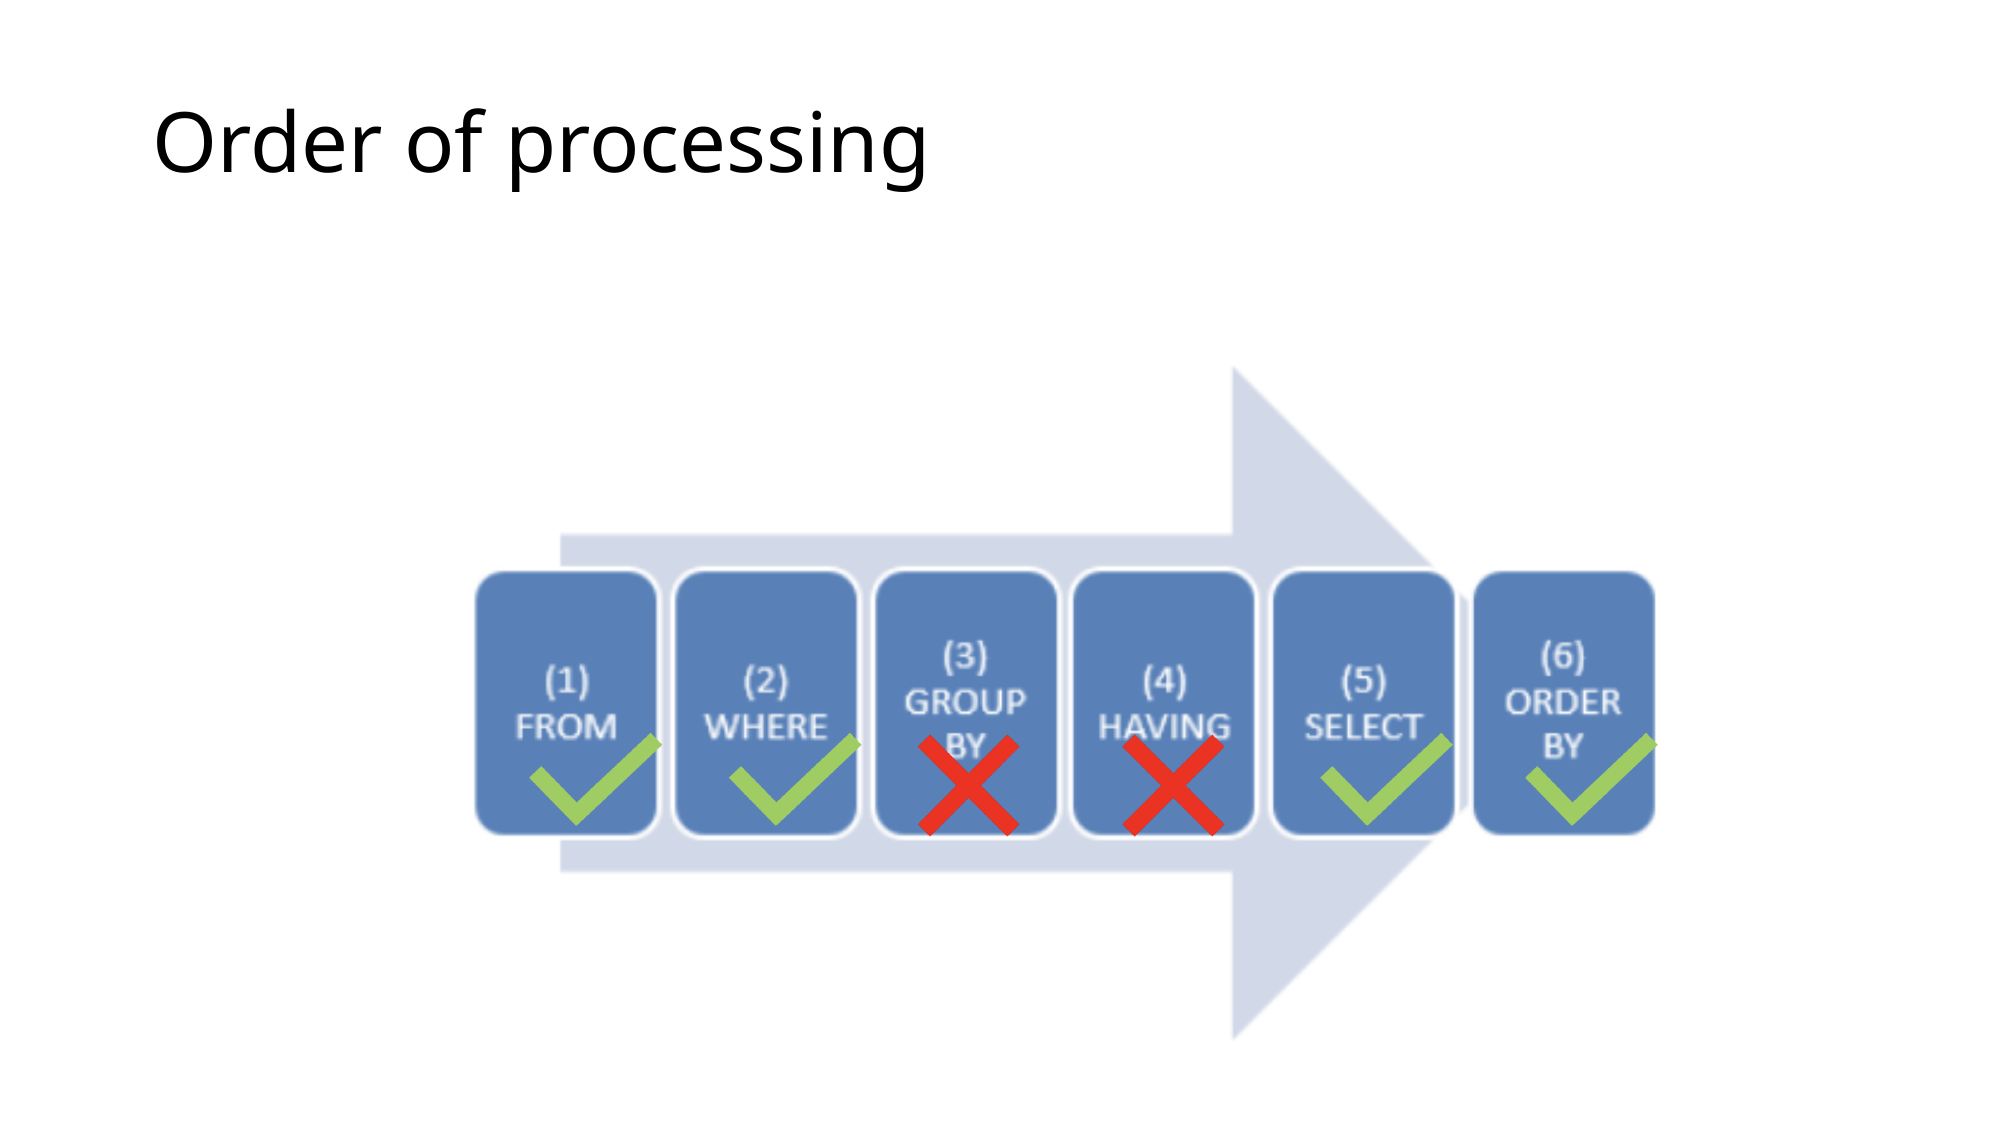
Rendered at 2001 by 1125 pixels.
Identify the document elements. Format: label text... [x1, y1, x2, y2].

picture [375, 337, 1726, 1092]
title Order of processing [137, 41, 1863, 251]
